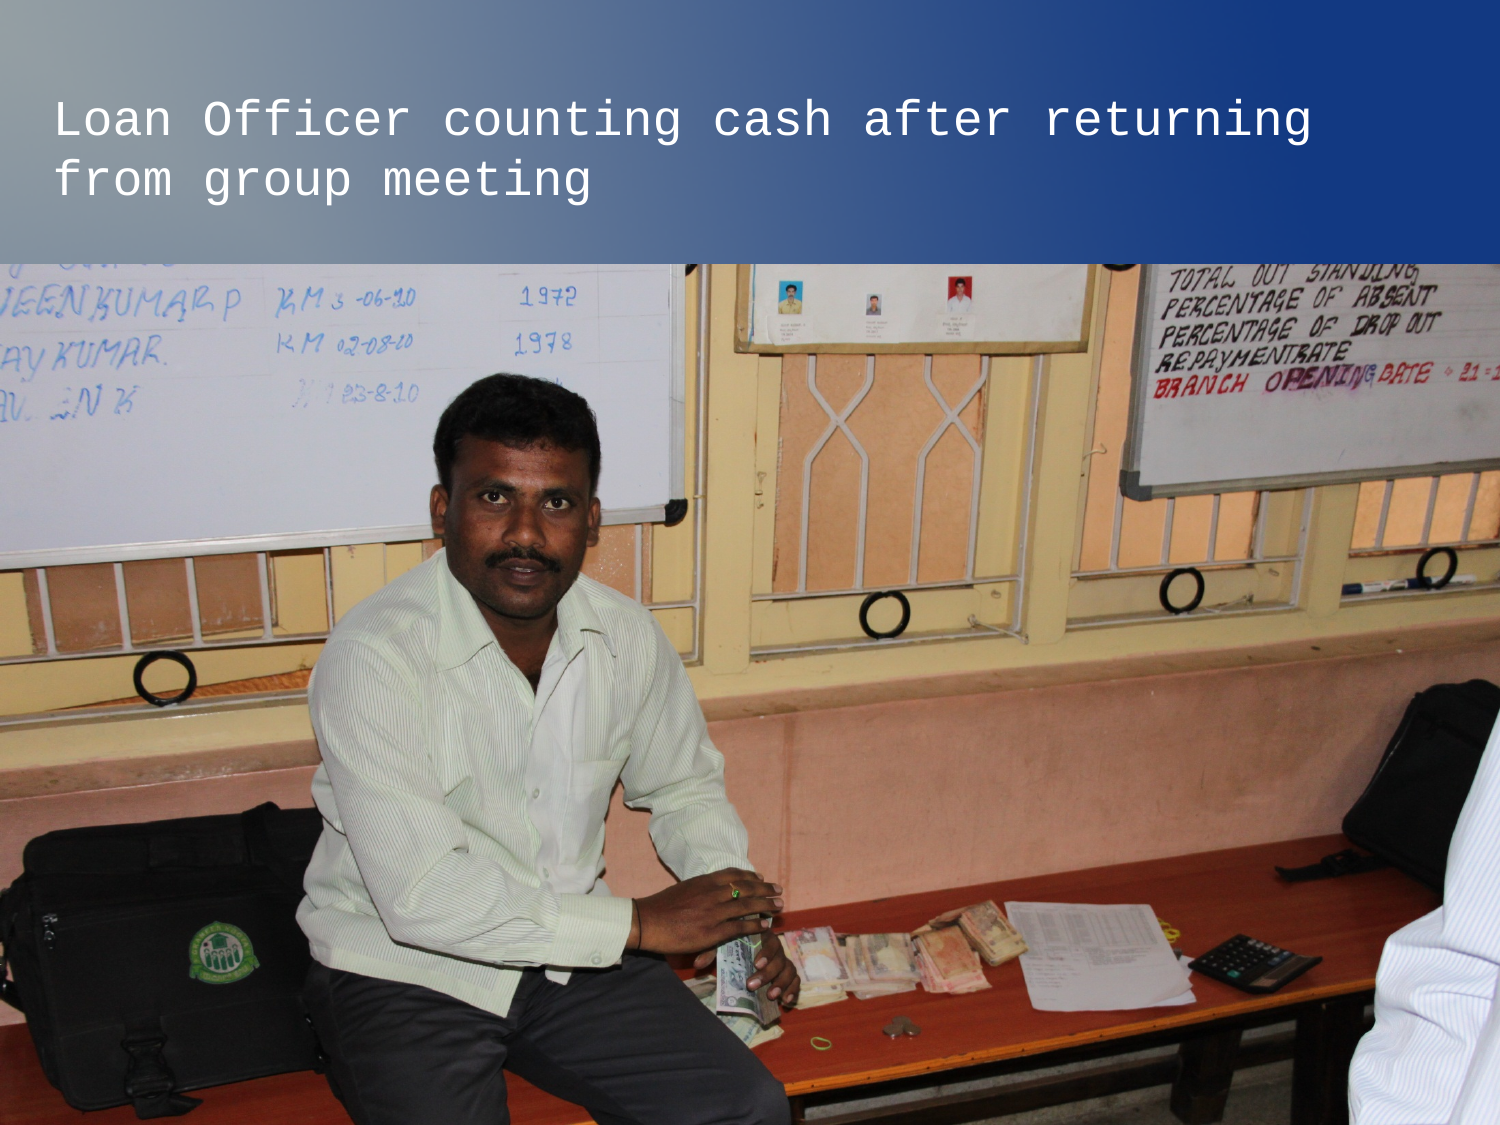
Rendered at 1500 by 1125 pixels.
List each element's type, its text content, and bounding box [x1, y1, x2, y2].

title Loan Officer counting cash after returning from group meeting [37, 99, 1388, 213]
picture [0, 0, 1500, 1125]
